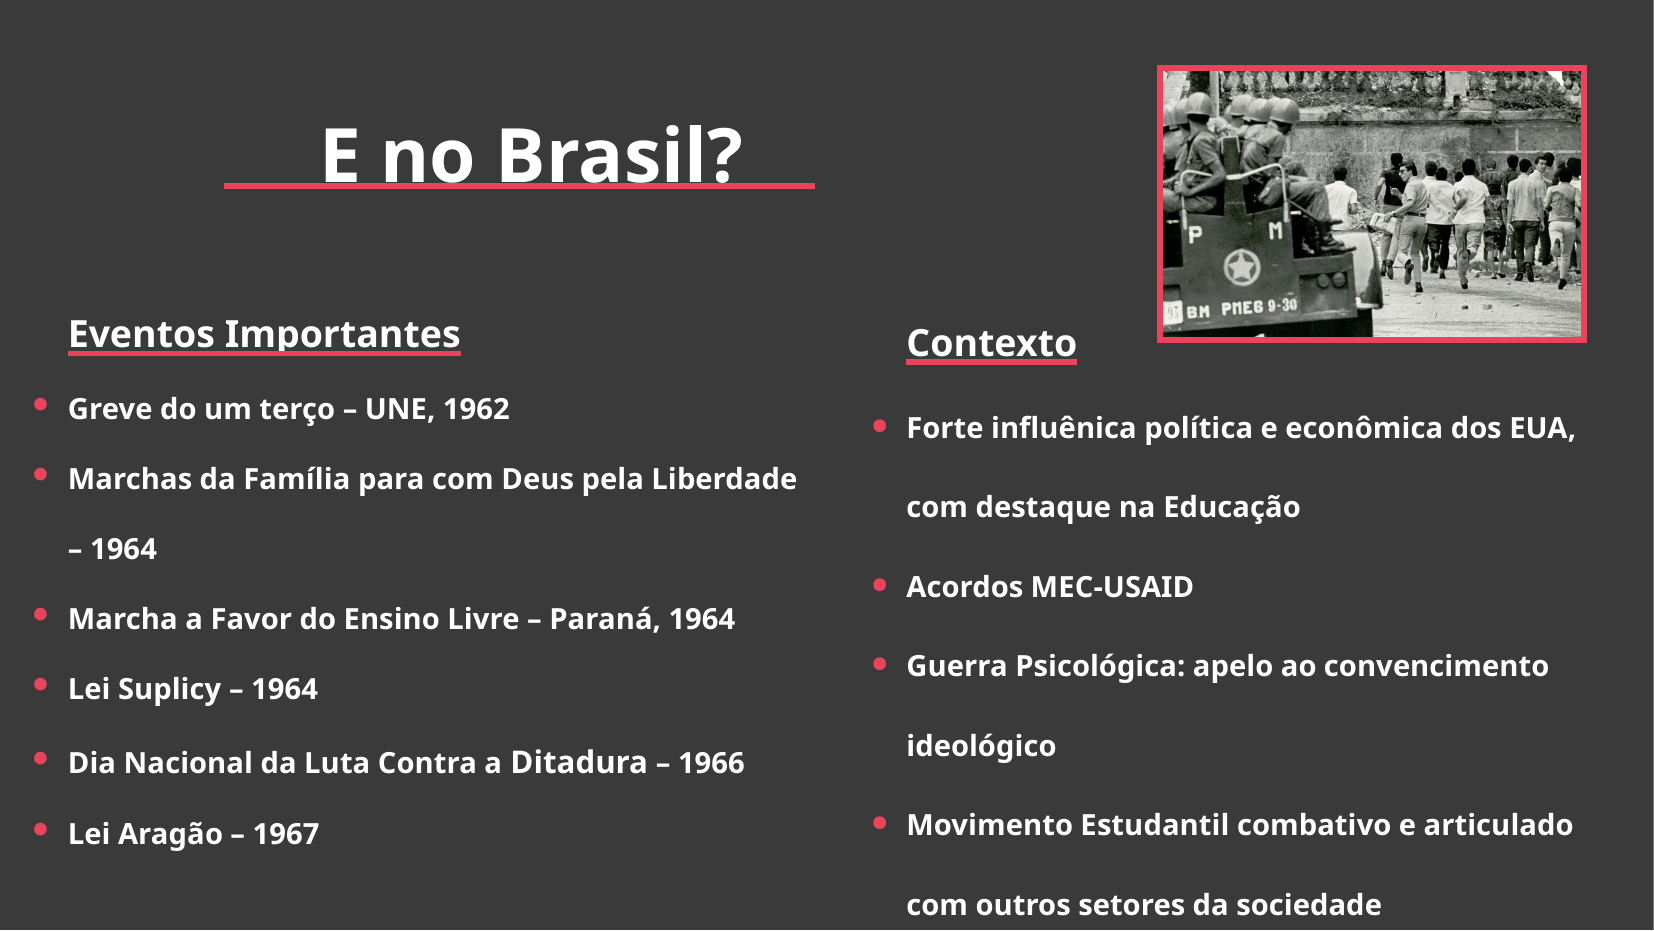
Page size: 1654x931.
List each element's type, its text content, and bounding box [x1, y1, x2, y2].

picture [1163, 70, 1581, 337]
text_box Eventos Importantes Greve do um terço – UNE, 1962 Marchas da Família para com Deus pela Liberdade – 1964 Marcha a Favor do Ensino Livre – Paraná, 1964 Lei Suplicy – 1964 Dia Nacional da Luta Contra a Ditadura – 1966 Lei Aragão – 1967 [17, 258, 827, 931]
text_box E no Brasil? [0, 100, 1157, 219]
text_box Contexto Forte influênica política e econômica dos EUA, com destaque na Educação Acordos MEC-USAID Guerra Psicológica: apelo ao convencimento ideológico Movimento Estudantil combativo e articulado com outros setores da sociedade [856, 258, 1625, 886]
